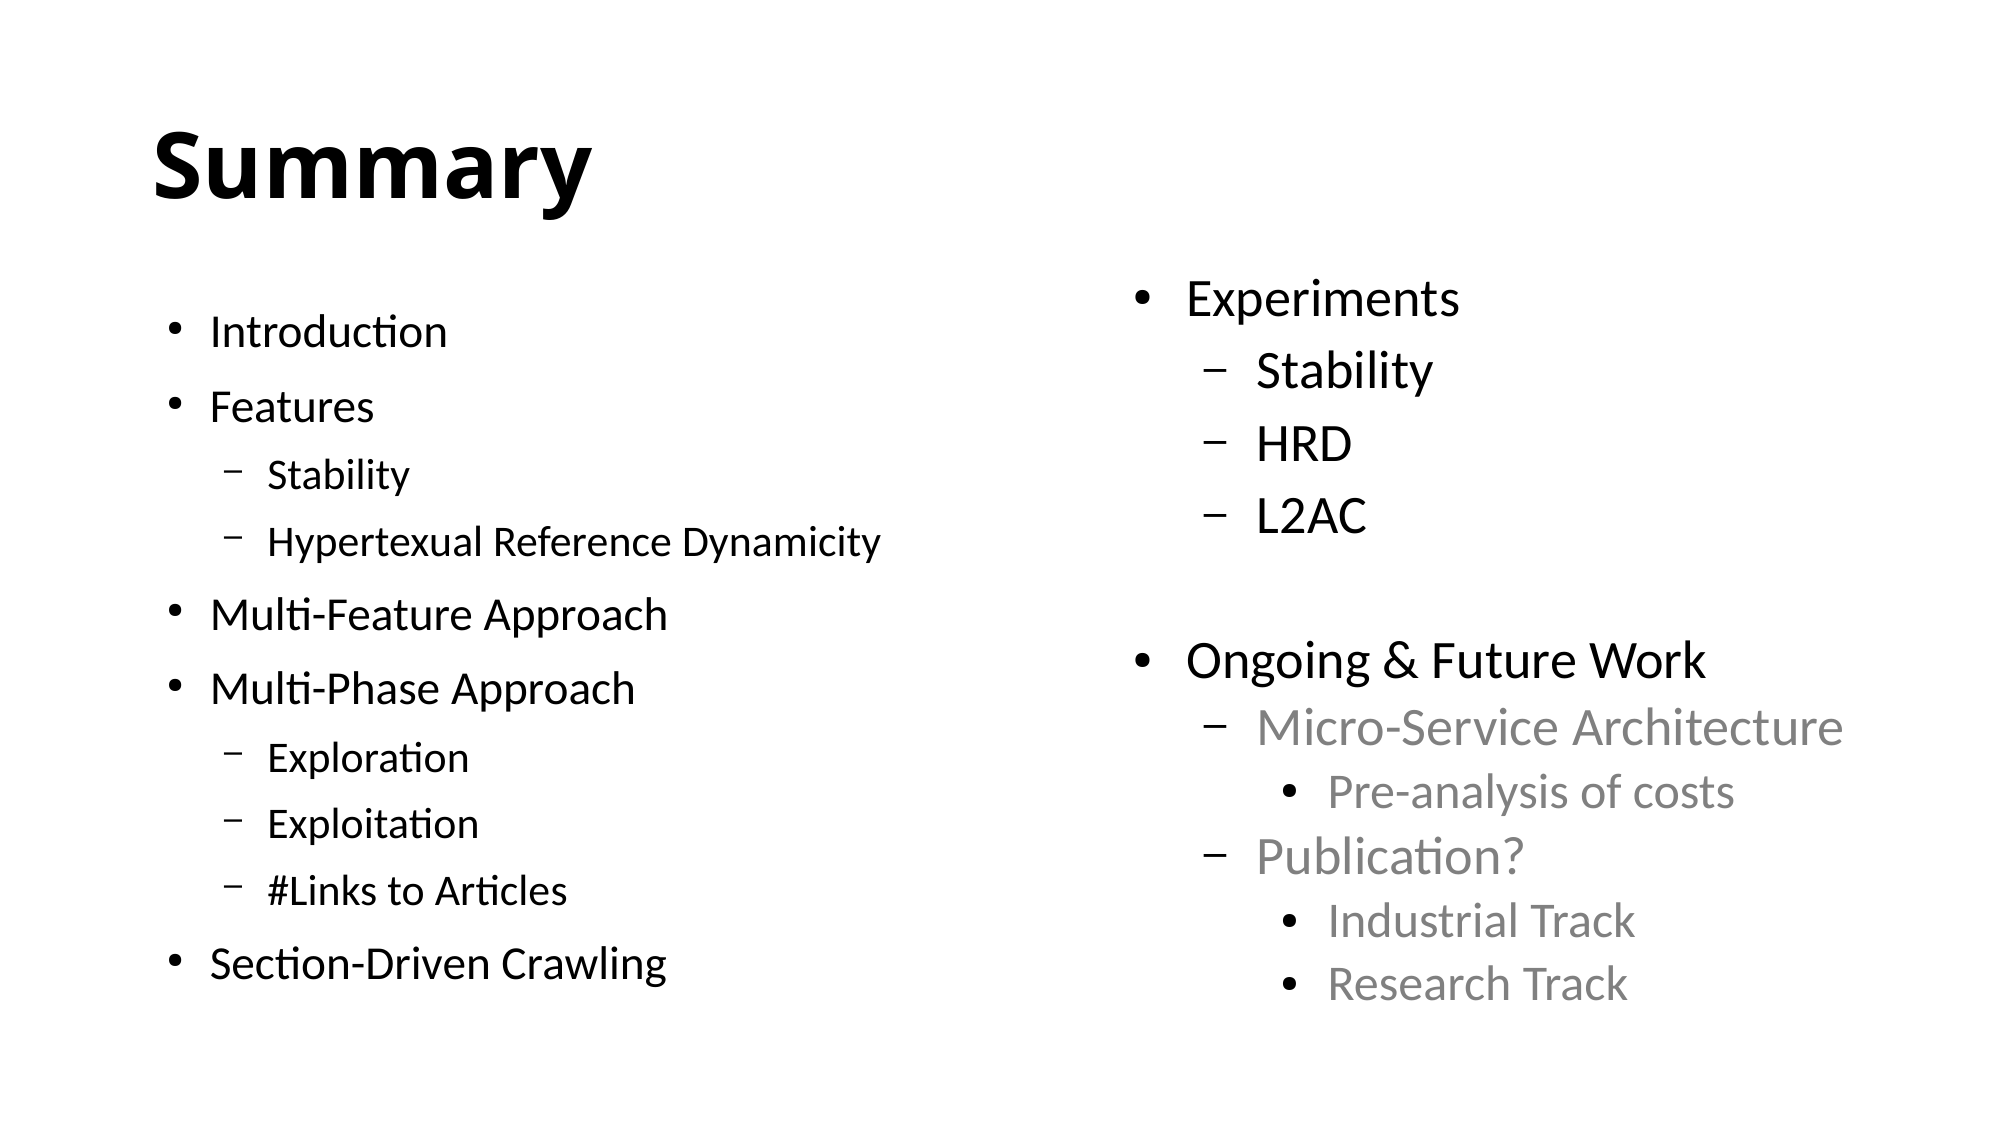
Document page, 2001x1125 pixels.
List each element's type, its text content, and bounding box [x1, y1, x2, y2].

text_box Experiments Stability HRD L2AC Ongoing & Future Work Micro-Service Architecture Pre-analysis of costs Publication? Industrial Track Research Track [1115, 277, 1846, 1083]
list Introduction Features Stability Hypertexual Reference Dynamicity Multi-Feature Approach Multi-Phase Approach Exploration Exploitation #Links to Articles Section-Driven Crawling [137, 299, 905, 1014]
title Summary [137, 59, 1863, 278]
